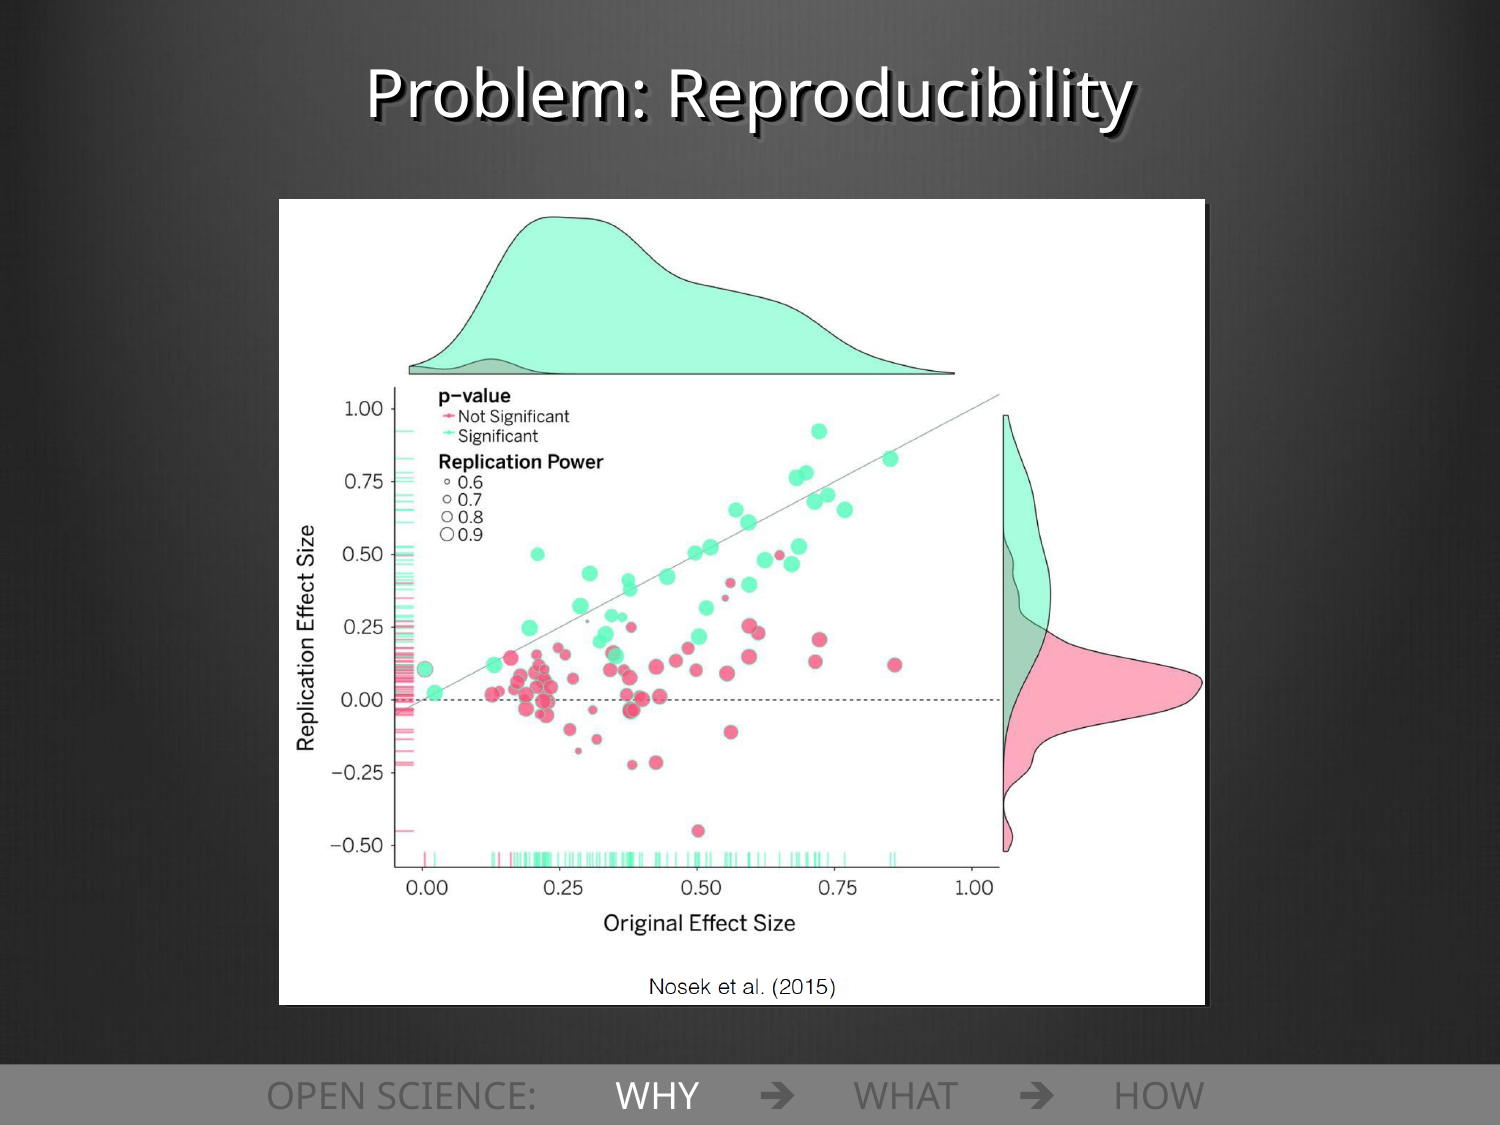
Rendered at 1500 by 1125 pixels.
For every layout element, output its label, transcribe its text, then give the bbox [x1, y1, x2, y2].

text_box OPEN SCIENCE: WHY  WHAT  HOW [0, 1064, 1500, 1125]
title Problem: Reproducibility [112, 19, 1388, 163]
picture [279, 199, 1205, 1005]
